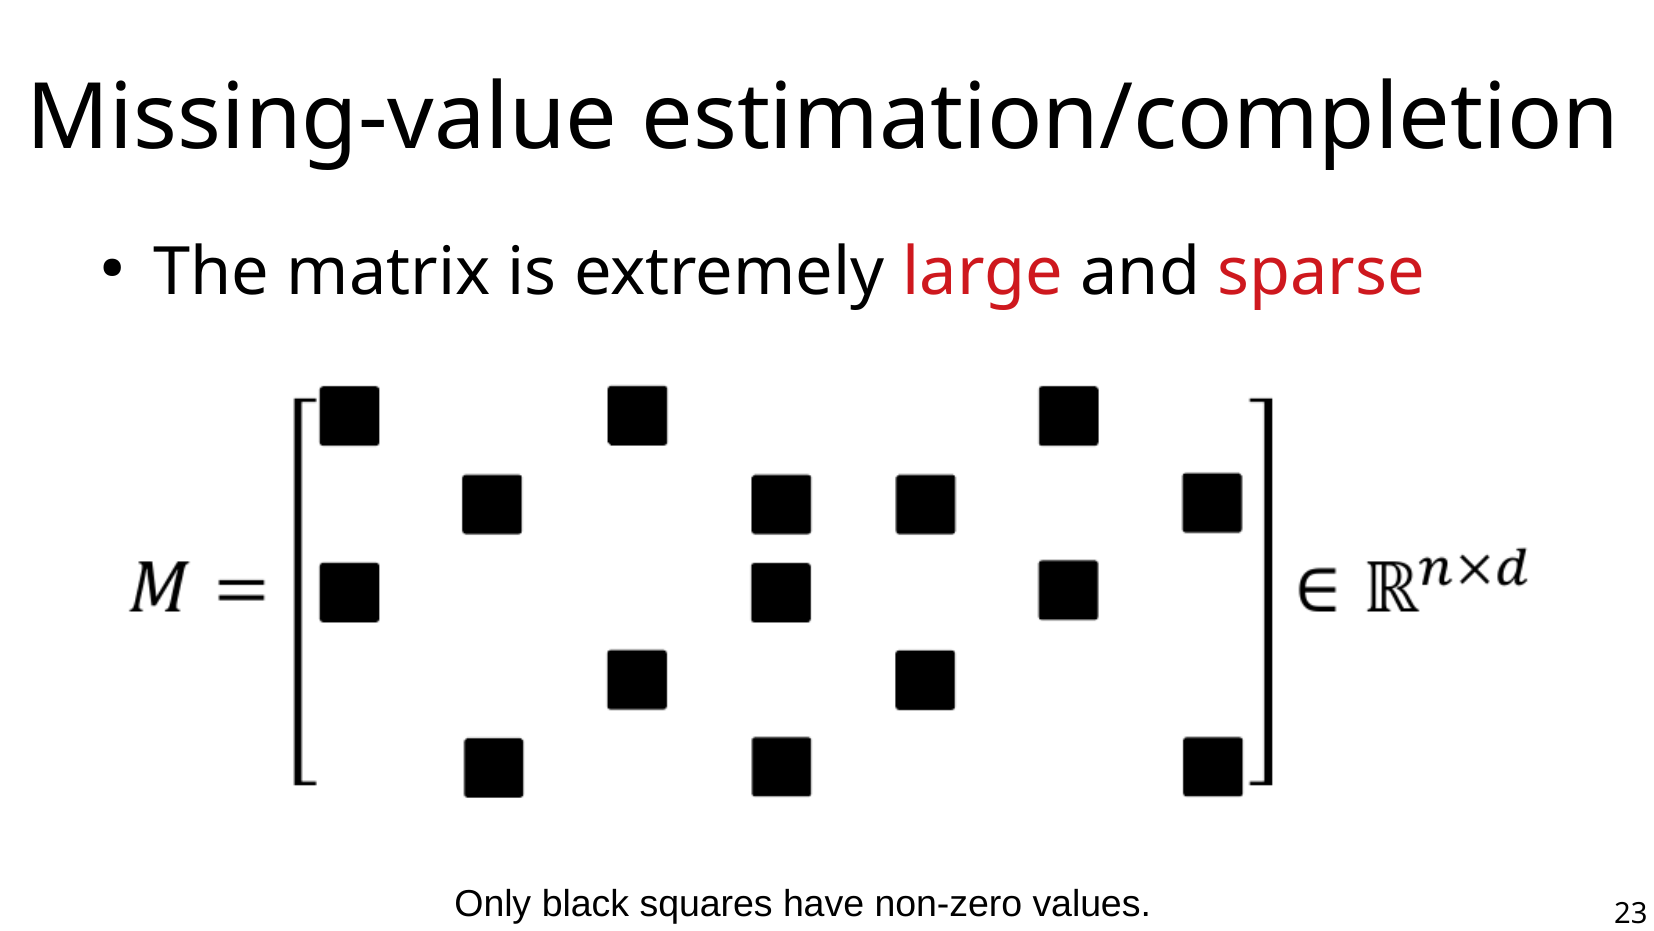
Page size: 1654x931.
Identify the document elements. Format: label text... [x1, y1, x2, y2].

text_box Only black squares have non-zero values. [109, 875, 1496, 931]
title Missing-value estimation/completion [0, 1, 1650, 226]
picture [109, 341, 1554, 834]
list The matrix is extremely large and sparse [82, 223, 1571, 763]
